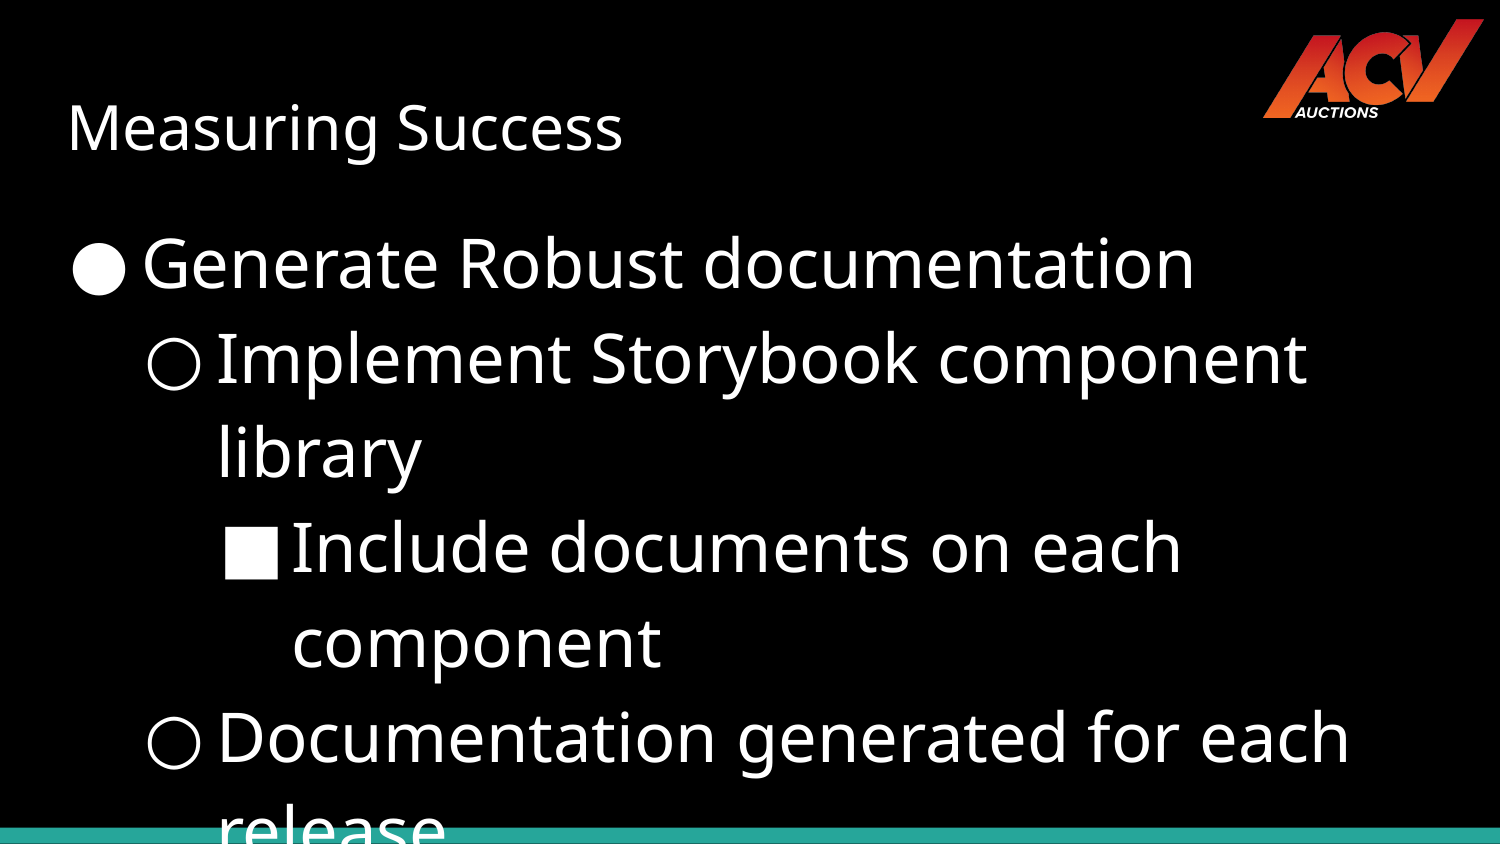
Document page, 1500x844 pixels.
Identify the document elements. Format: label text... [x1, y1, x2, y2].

title Measuring Success [51, 72, 1449, 174]
list Generate Robust documentation Implement Storybook component library Include documents on each component Documentation generated for each release [51, 192, 1449, 815]
picture [1262, 19, 1484, 118]
